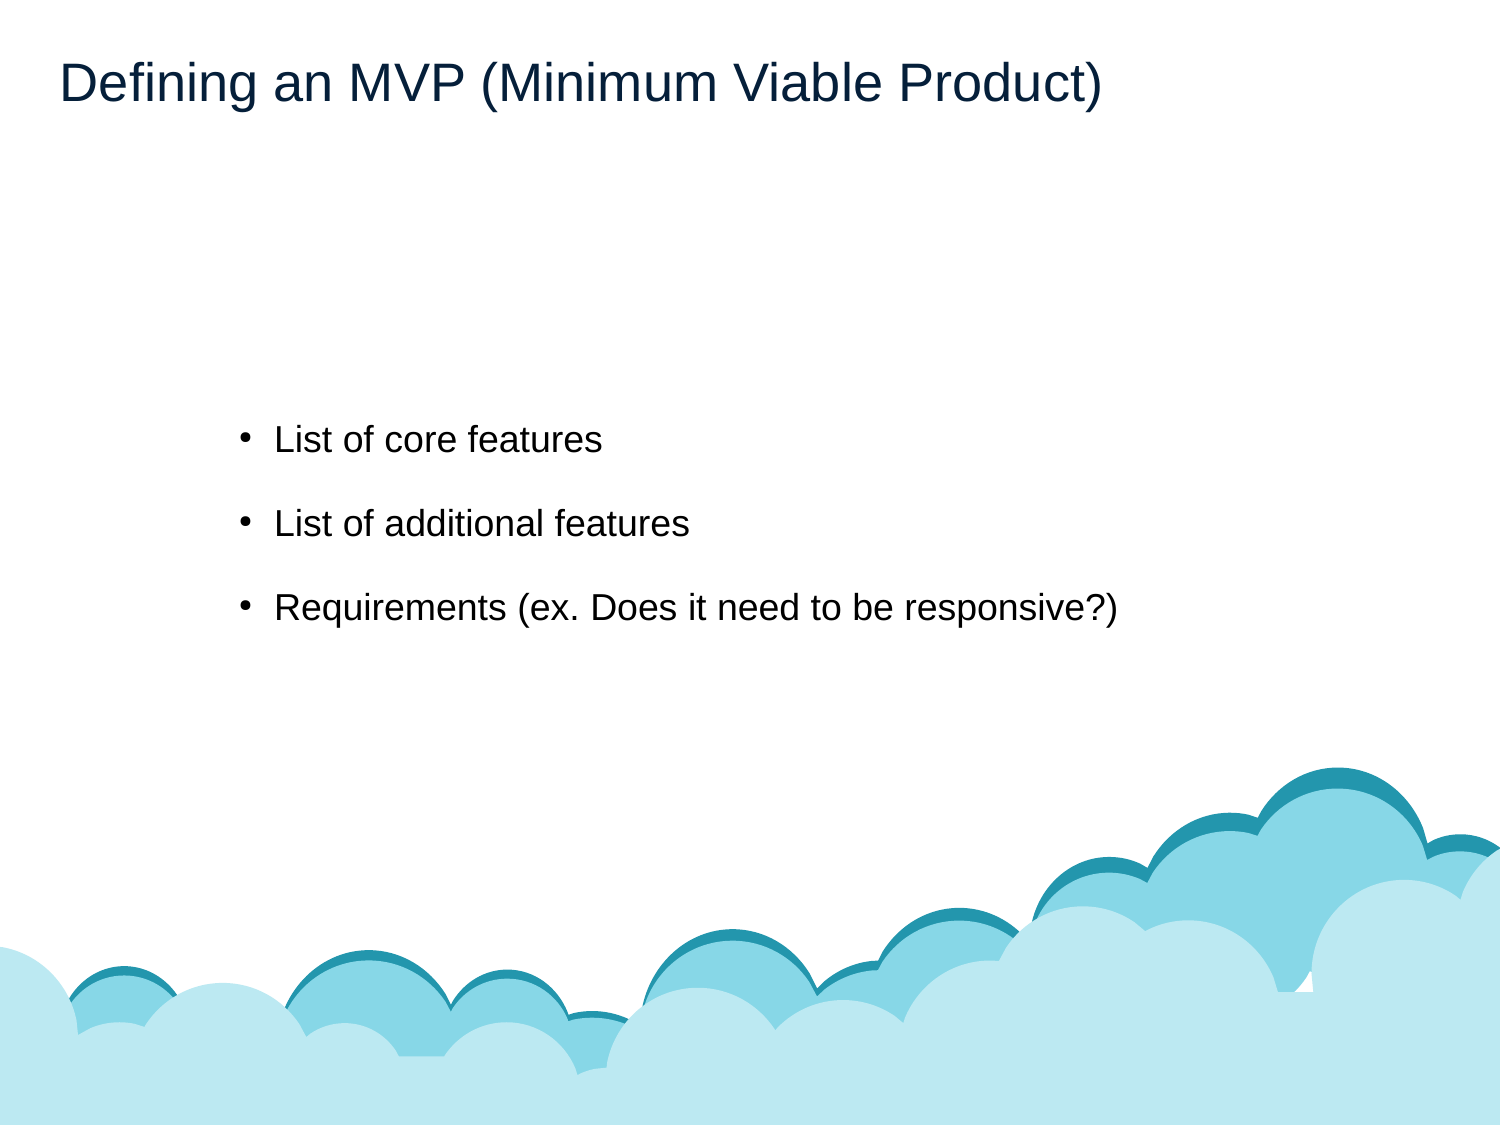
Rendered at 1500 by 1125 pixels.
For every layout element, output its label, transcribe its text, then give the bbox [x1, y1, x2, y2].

text_box List of core features List of additional features Requirements (ex. Does it need to be responsive?) [224, 368, 1284, 678]
text_box Defining an MVP (Minimum Viable Product) [45, 45, 1186, 121]
